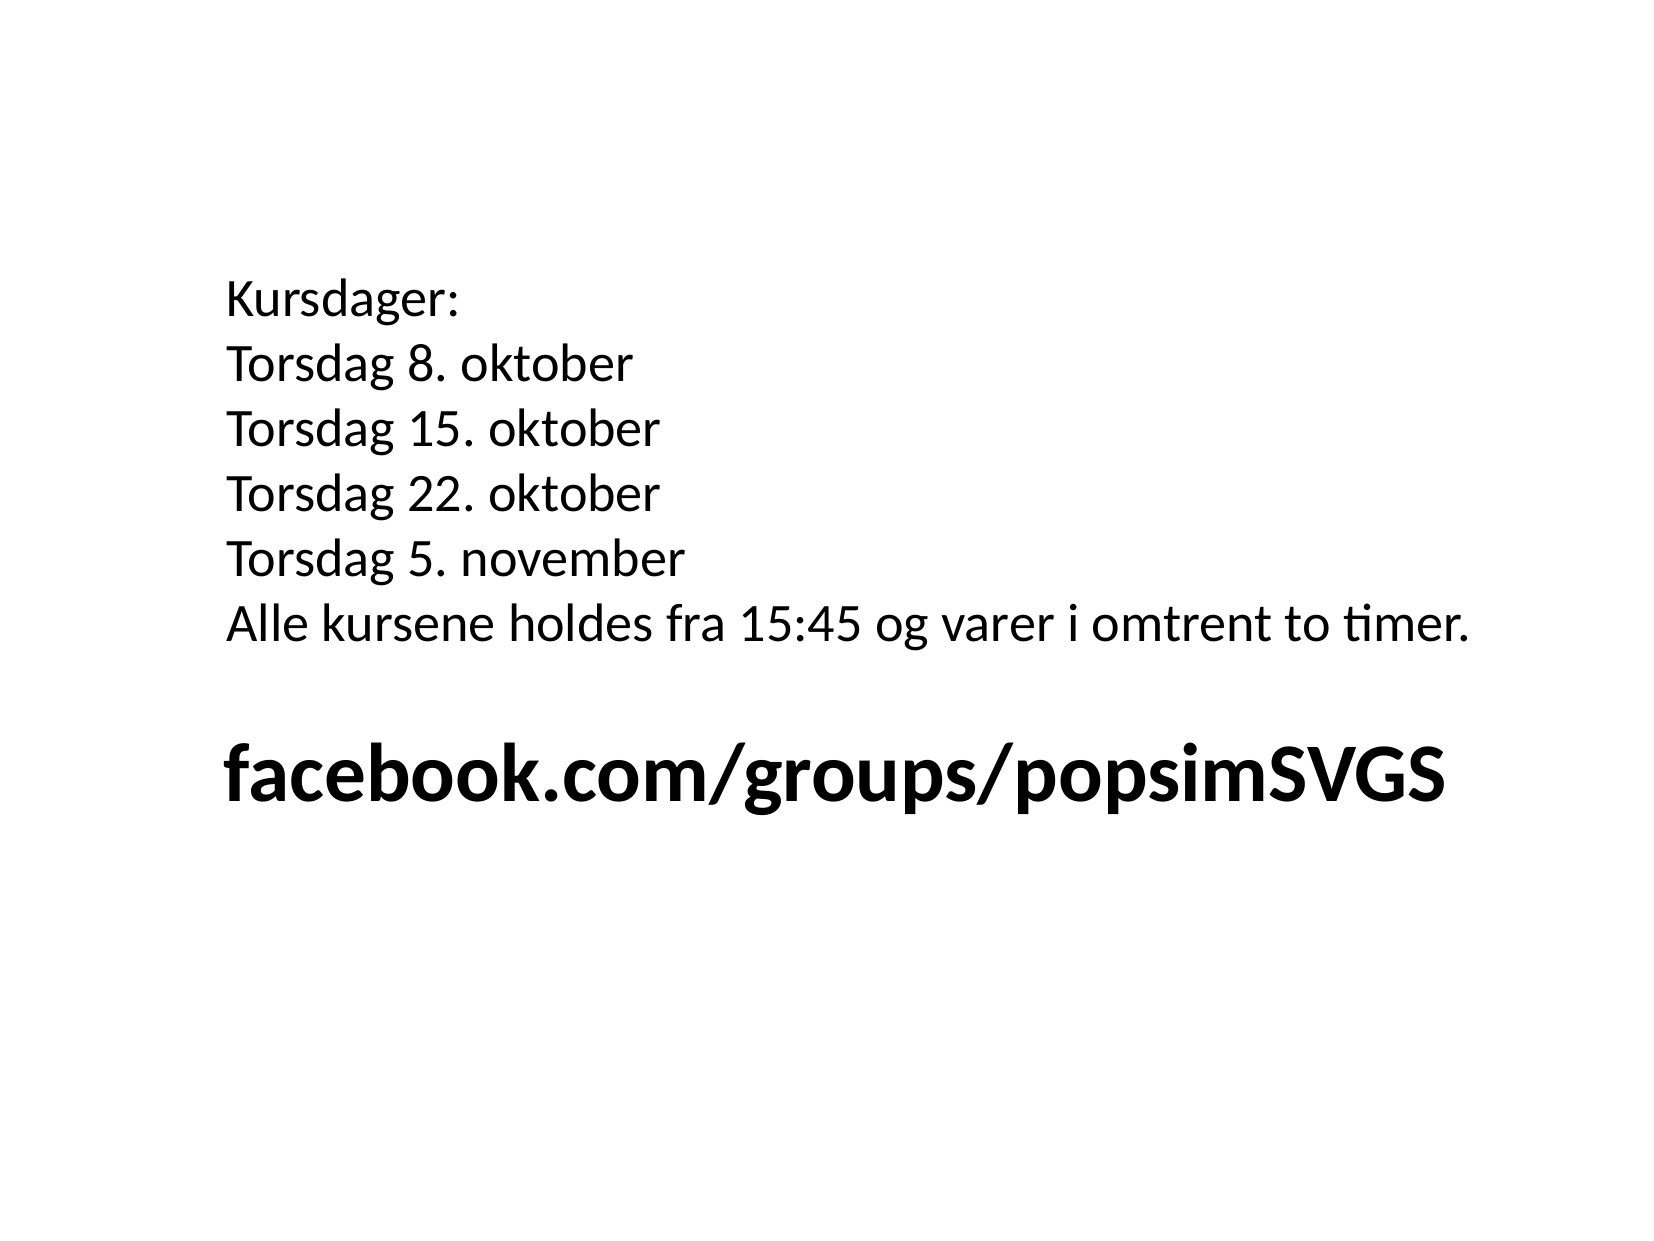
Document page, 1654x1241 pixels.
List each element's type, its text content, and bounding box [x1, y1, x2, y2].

text_box facebook.com/groups/popsimSVGS [173, 710, 1479, 861]
text_box Kursdager: Torsdag 8. oktober Torsdag 15. oktober Torsdag 22. oktober Torsdag 5. november Alle kursene holdes fra 15:45 og varer i omtrent to timer. [211, 255, 1489, 660]
